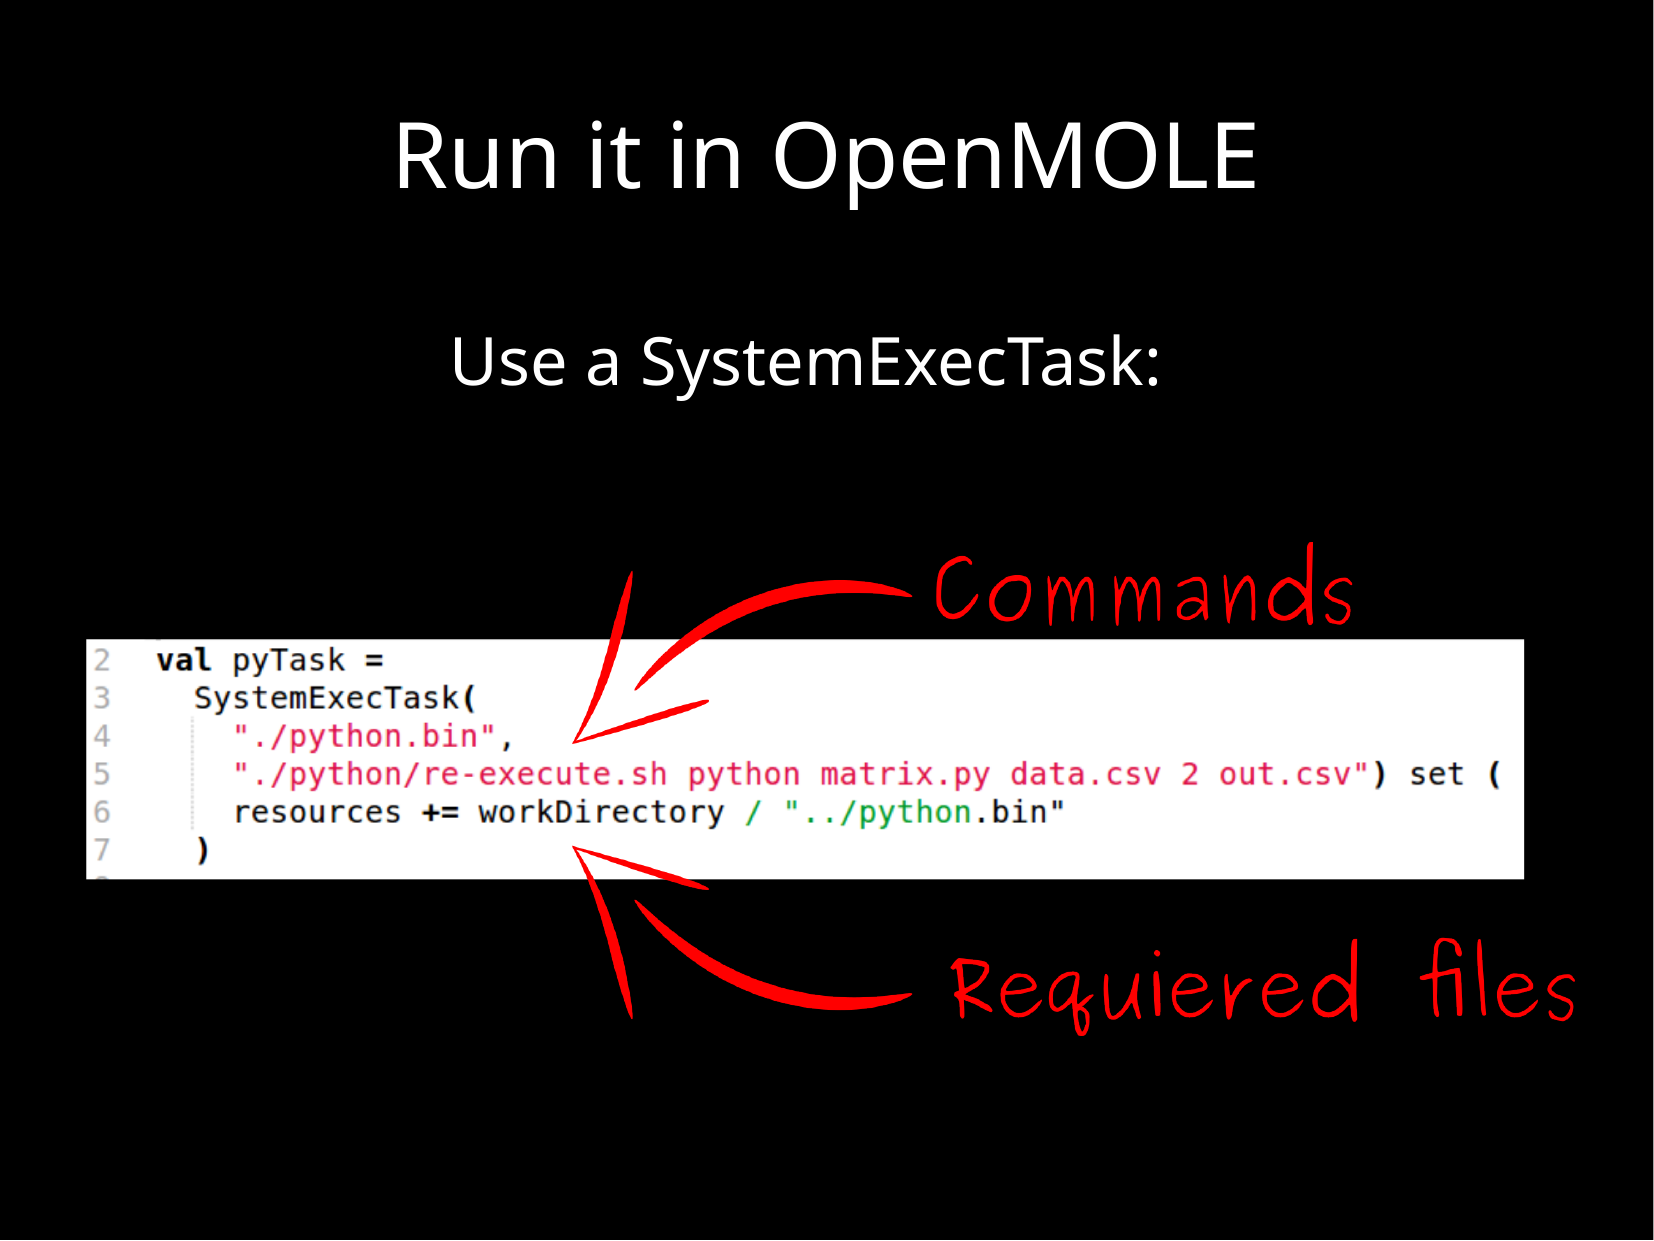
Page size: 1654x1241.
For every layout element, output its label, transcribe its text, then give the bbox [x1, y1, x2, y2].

list Use a SystemExecTask: [70, 314, 1559, 443]
picture [86, 542, 1575, 1037]
title Run it in OpenMOLE [82, 49, 1571, 257]
